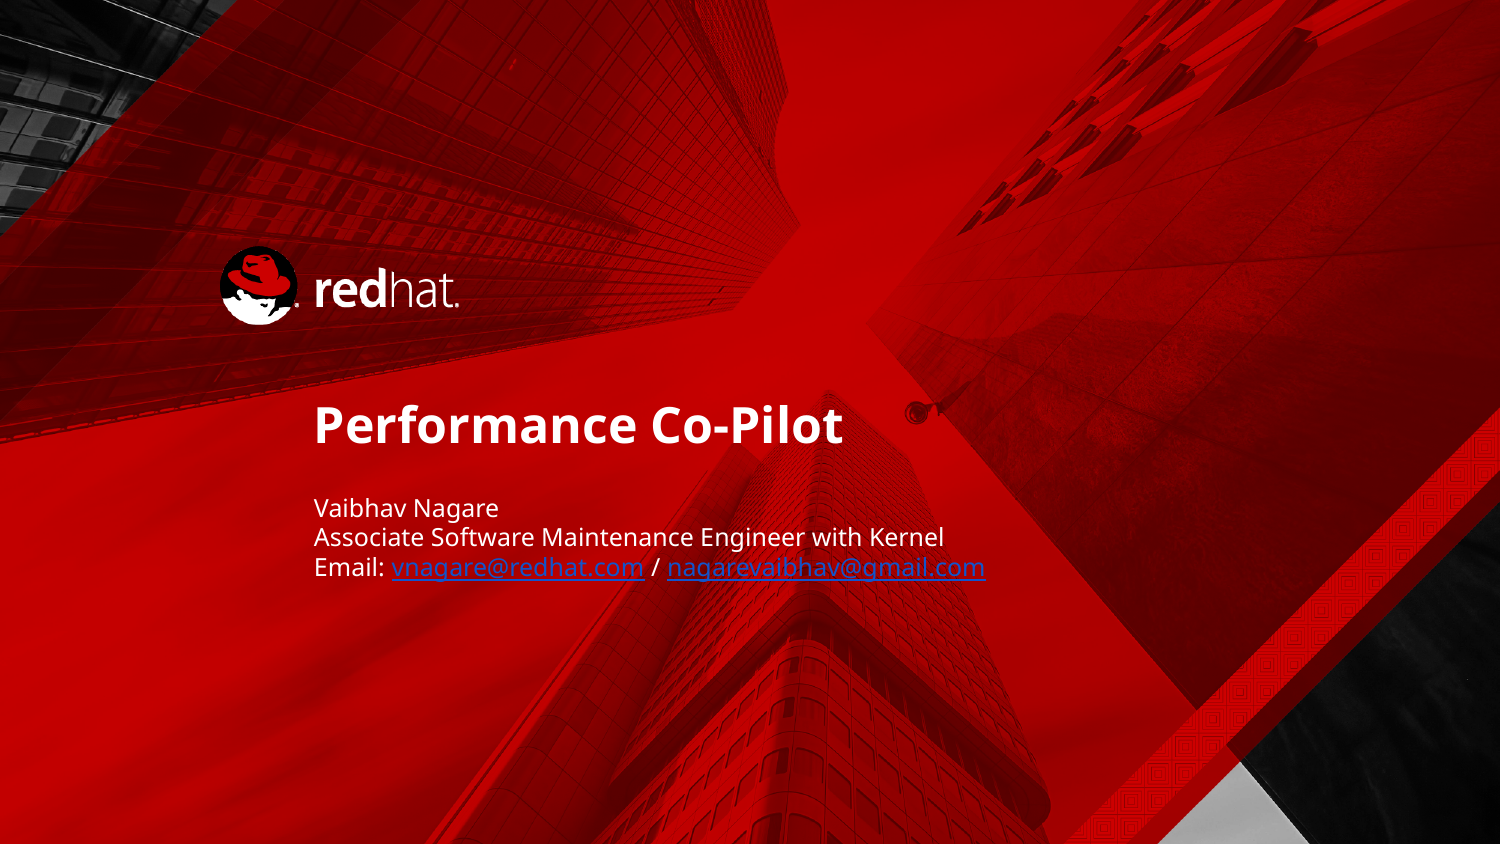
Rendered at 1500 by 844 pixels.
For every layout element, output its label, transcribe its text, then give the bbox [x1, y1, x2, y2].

picture [0, 0, 1500, 844]
title Performance Co-Pilot [298, 356, 1274, 469]
subtitle Vaibhav Nagare Associate Software Maintenance Engineer with Kernel Email: vnagare@redhat.com / nagarevaibhav@gmail.com [298, 477, 1149, 772]
